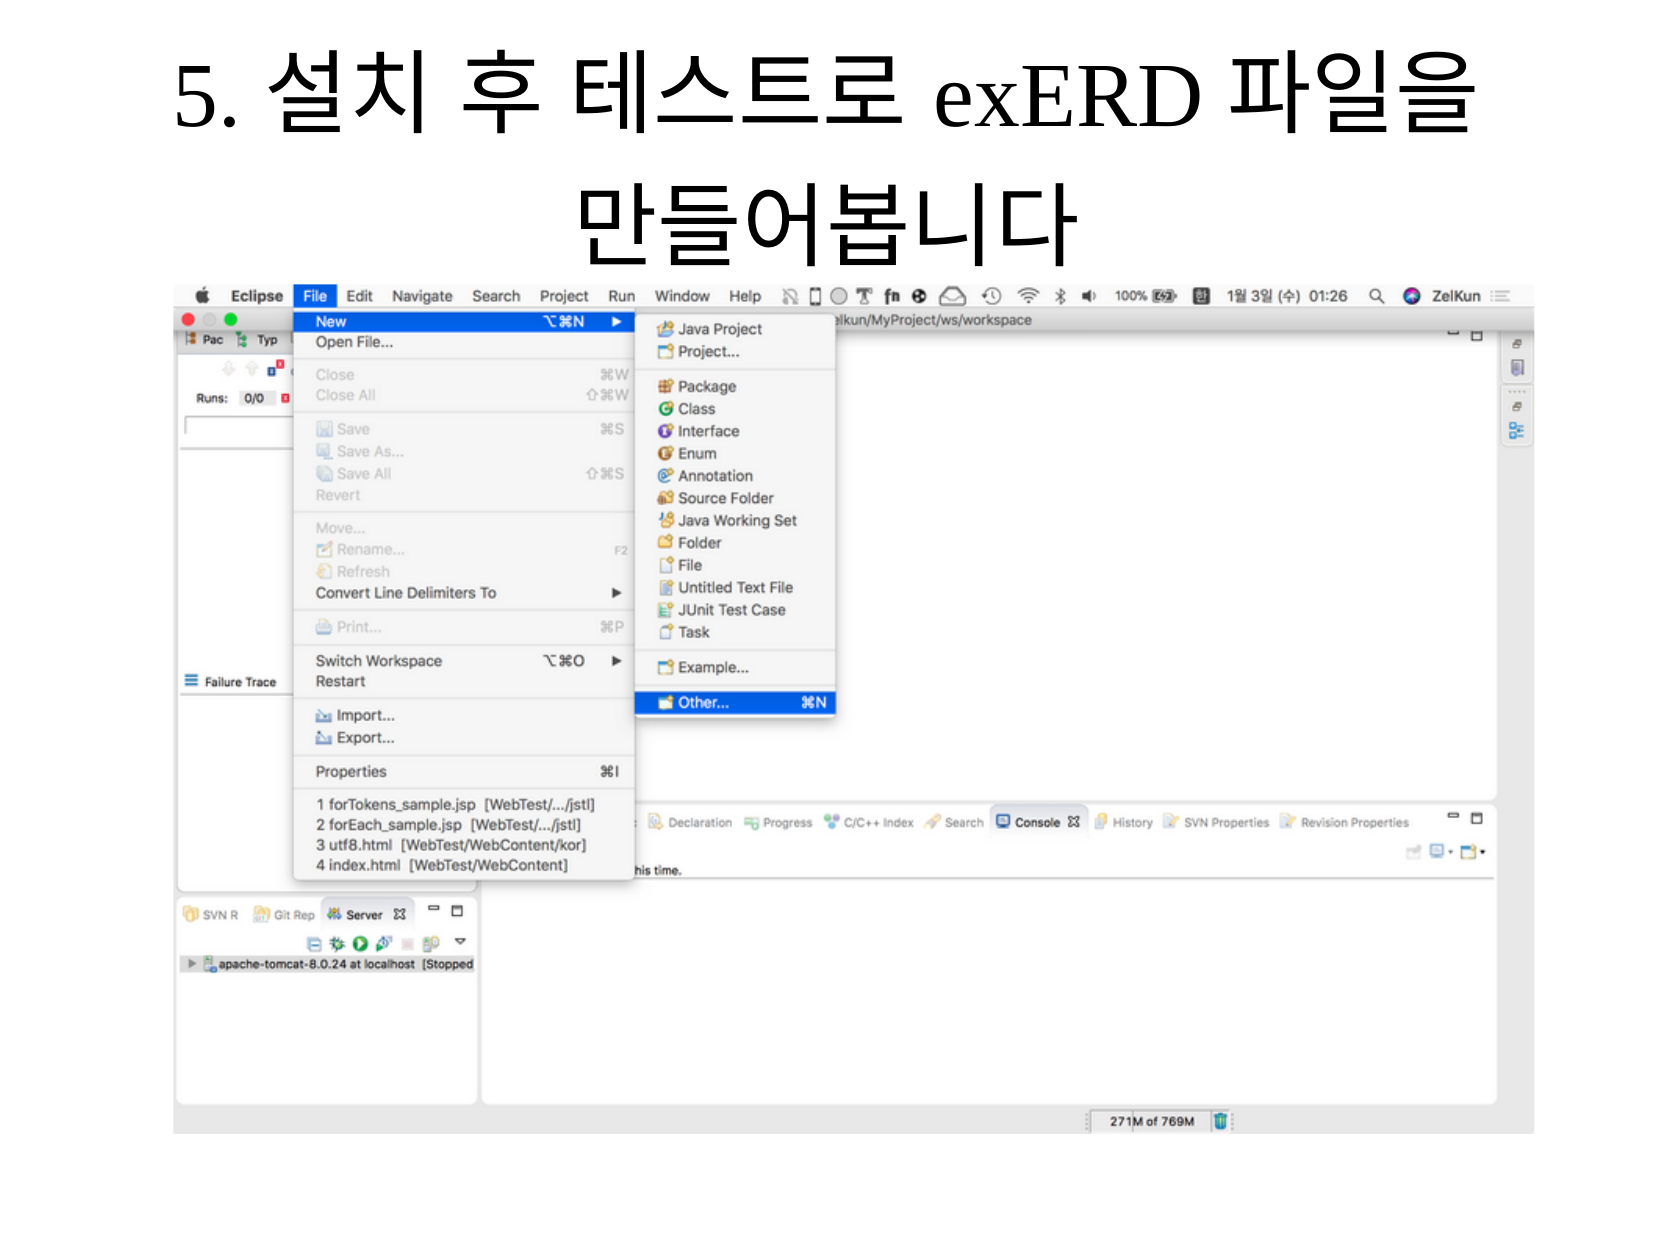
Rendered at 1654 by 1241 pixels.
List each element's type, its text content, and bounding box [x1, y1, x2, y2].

picture [172, 283, 1536, 1134]
title 5. 설치 후 테스트로 exERD 파일을 만들어봅니다 [82, 44, 1571, 262]
